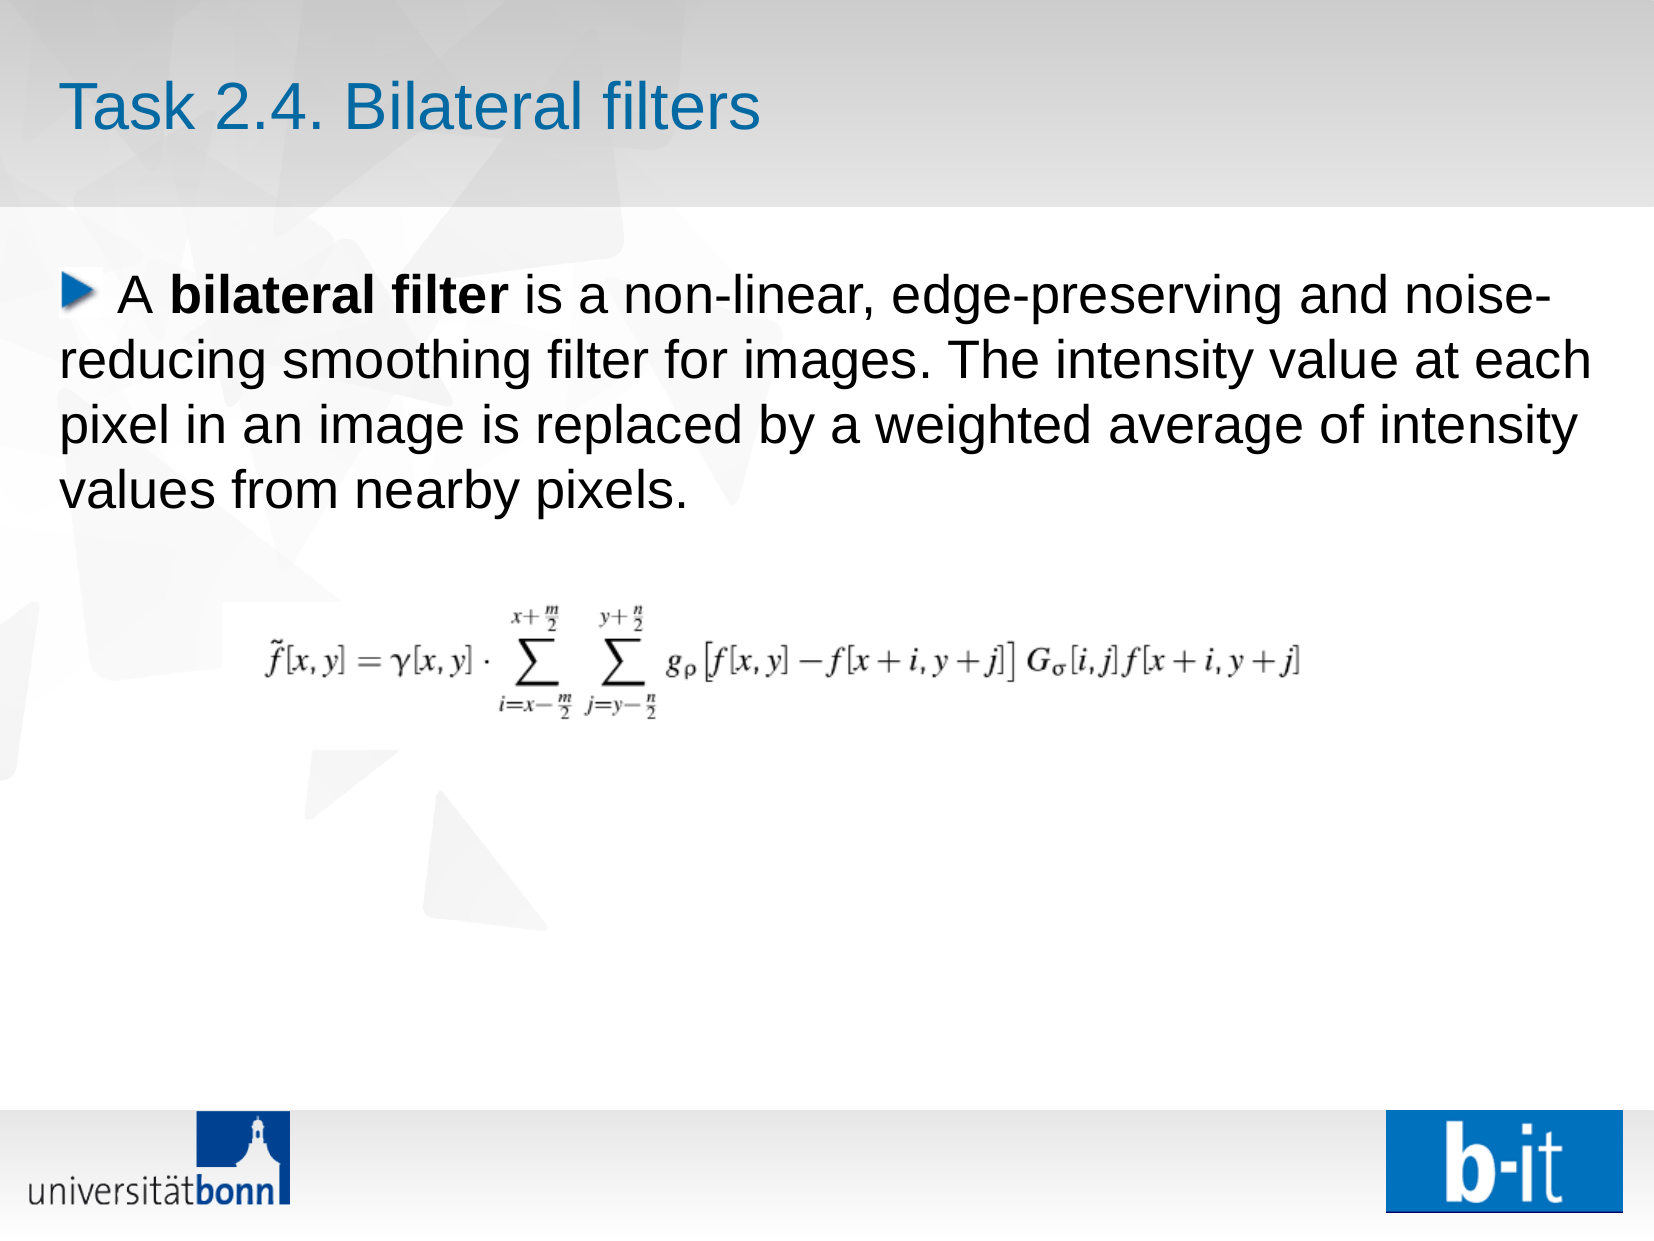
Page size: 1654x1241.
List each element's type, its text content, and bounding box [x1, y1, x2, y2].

title Task 2.4. Bilateral filters [59, 29, 1595, 178]
picture [1386, 1110, 1623, 1213]
picture [0, 0, 1336, 931]
picture [28, 1087, 290, 1229]
text_box A bilateral filter is a non-linear, edge-preserving and noise-reducing smoothing filter for images. The intensity value at each pixel in an image is replaced by a weighted average of intensity values from nearby pixels. [59, 259, 1595, 523]
